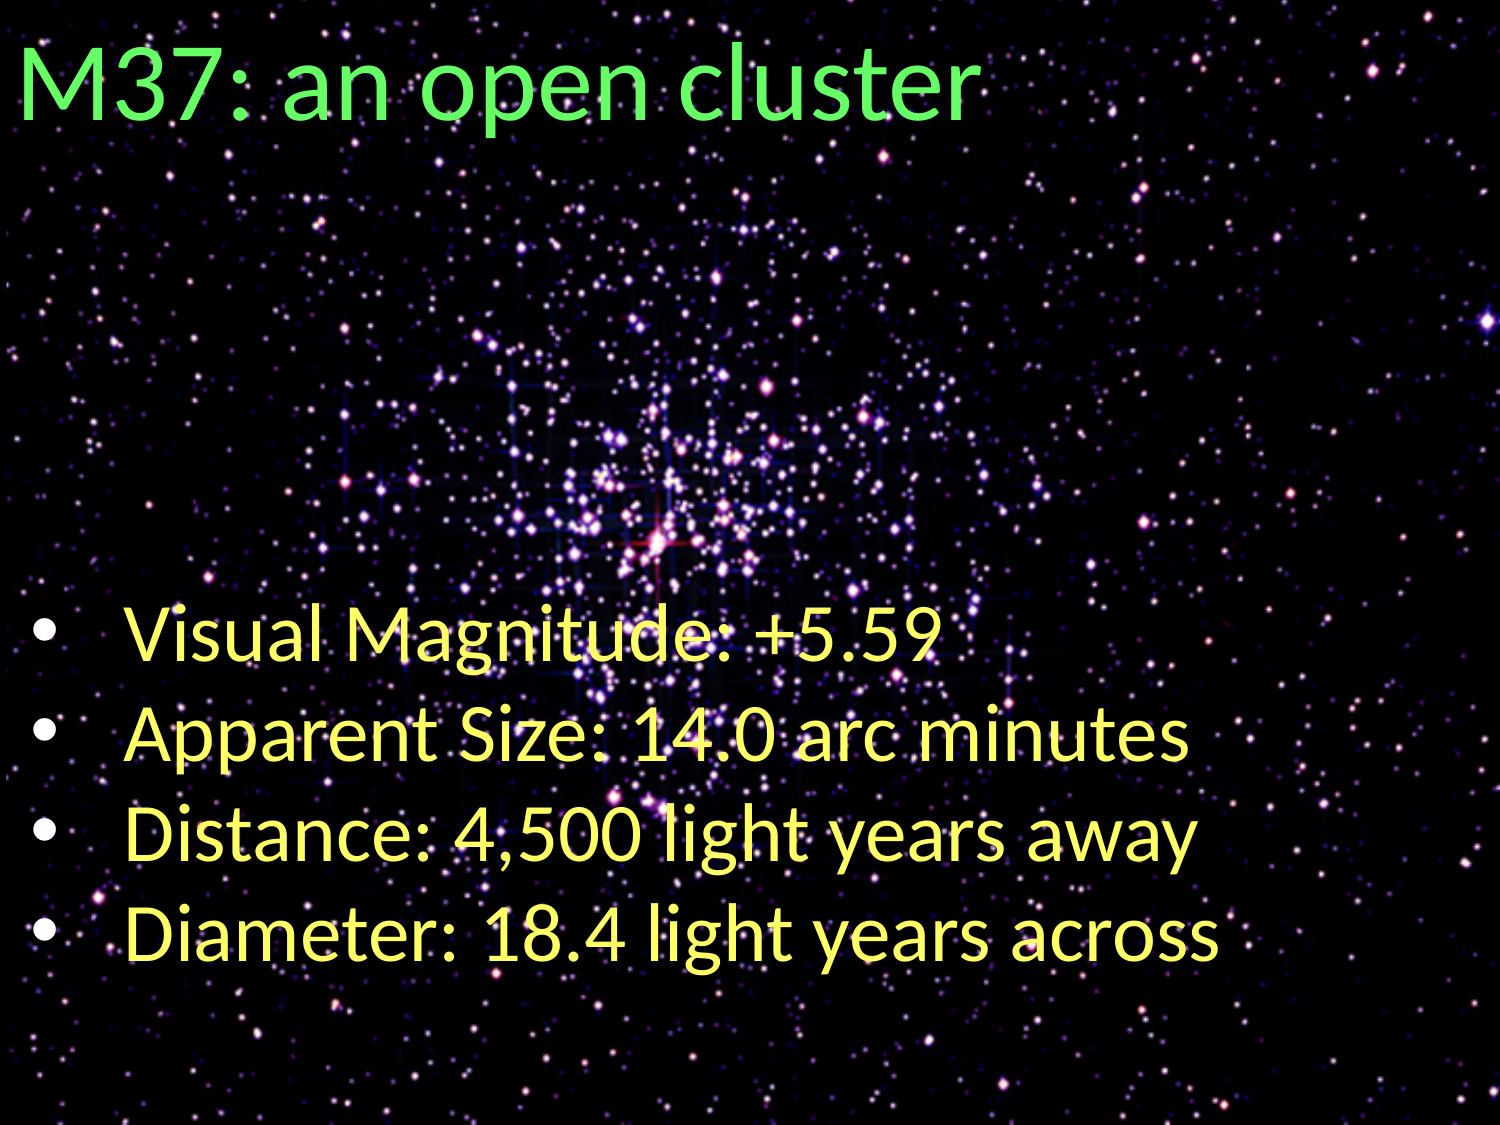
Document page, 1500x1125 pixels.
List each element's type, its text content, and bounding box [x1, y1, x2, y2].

text_box M37: an open cluster [0, 0, 1375, 152]
text_box Visual Magnitude: +5.59 Apparent Size: 14.0 arc minutes Distance: 4,500 light years away Diameter: 18.4 light years across [15, 570, 1450, 991]
picture [6, 0, 1500, 1125]
